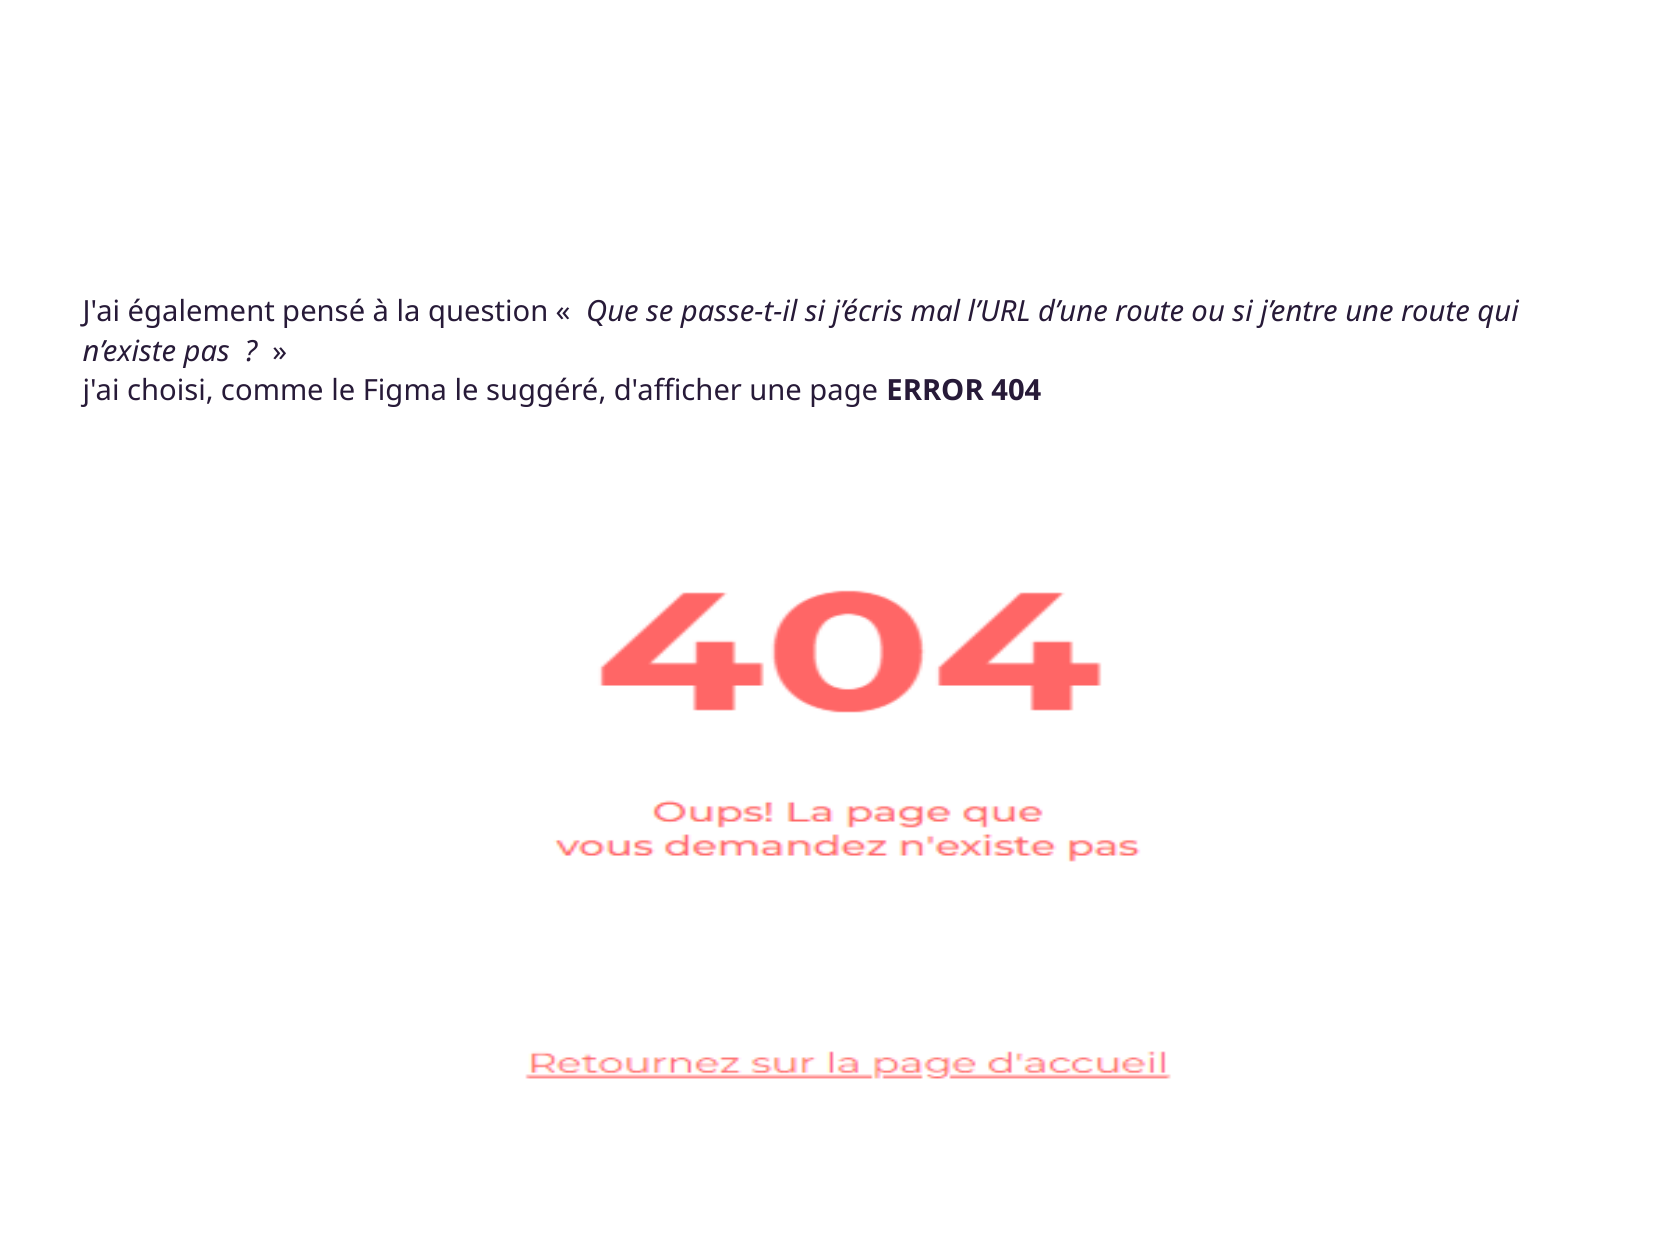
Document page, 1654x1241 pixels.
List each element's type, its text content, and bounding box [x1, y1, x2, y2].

picture [307, 448, 1394, 1109]
list J'ai également pensé à la question « Que se passe-t-il si j’écris mal l’URL d’une route ou si j’entre une route qui n’existe pas ? » j'ai choisi, comme le Figma le suggéré, d'afficher une page ERROR 404 [82, 290, 1571, 1109]
